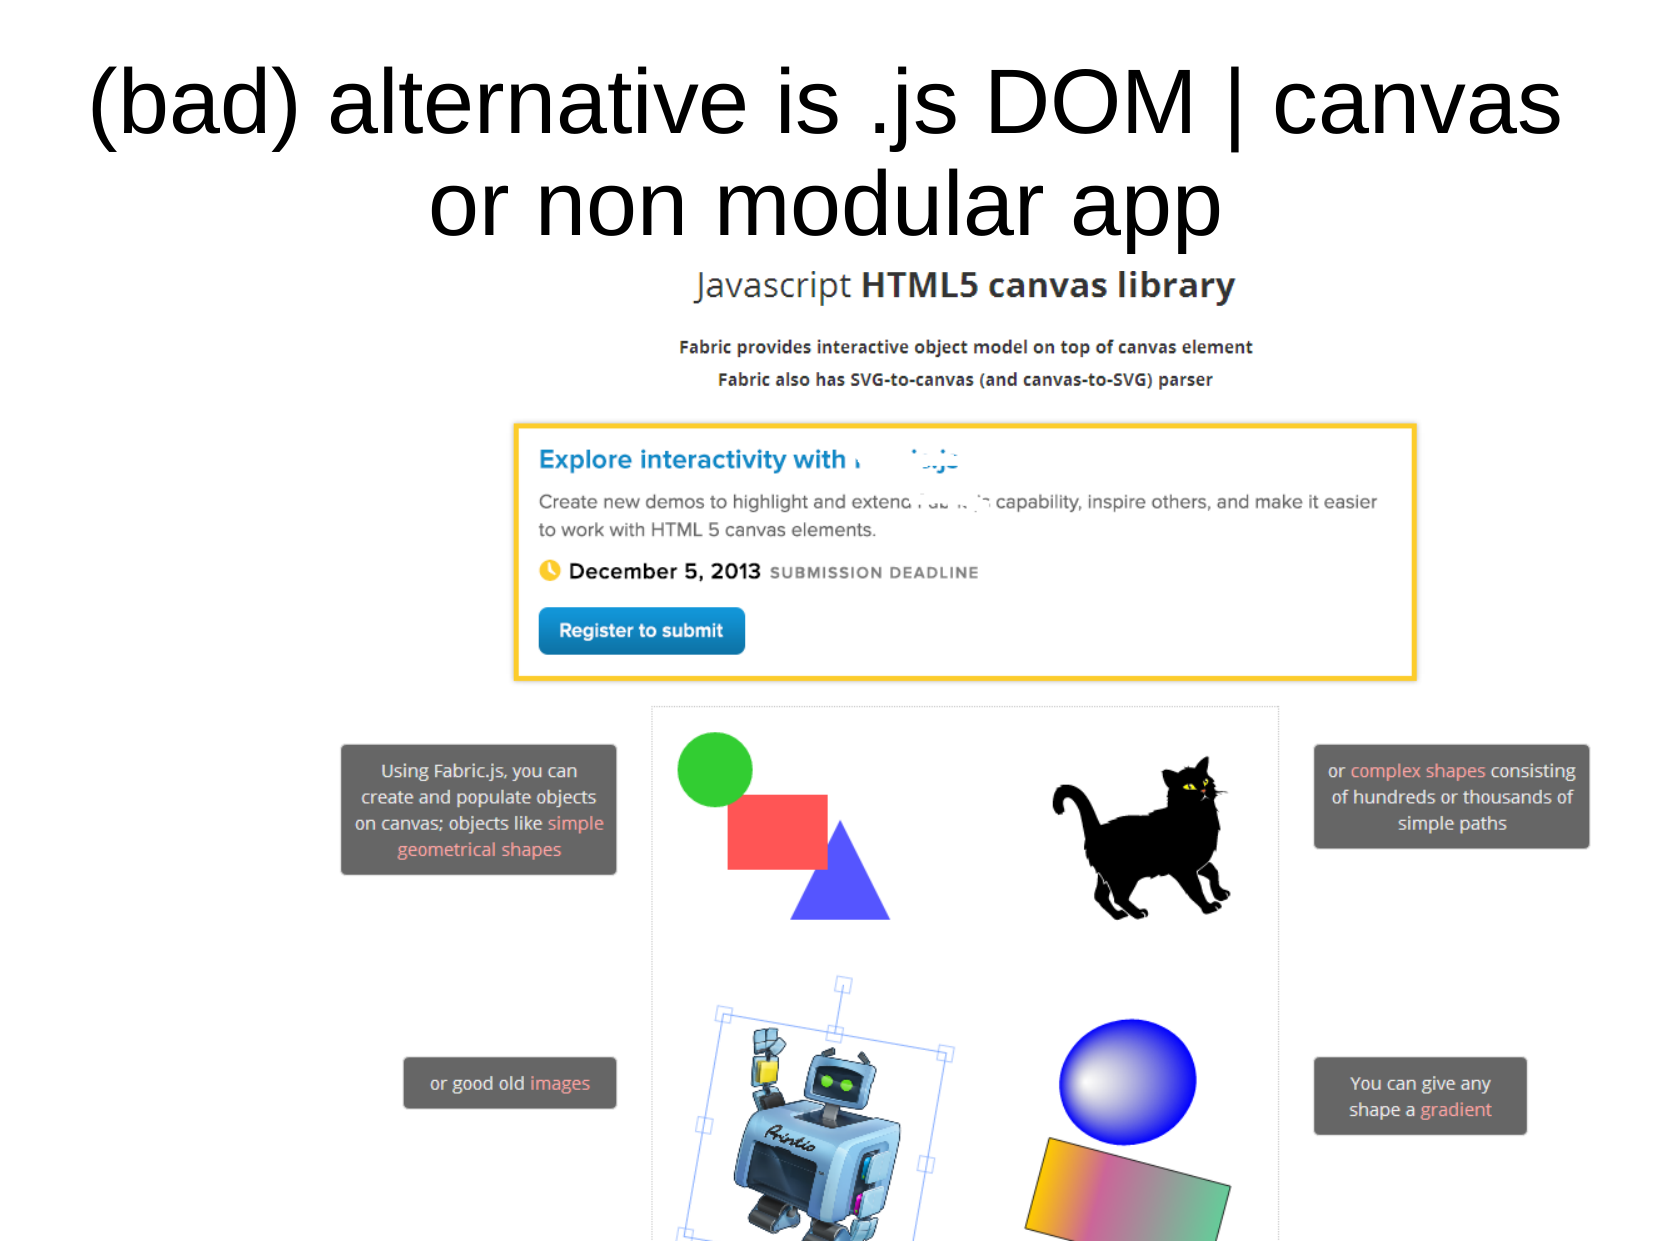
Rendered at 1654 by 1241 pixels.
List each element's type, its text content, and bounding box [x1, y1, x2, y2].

title (bad) alternative is .js DOM | canvas or non modular app [82, 49, 1571, 257]
picture [270, 271, 1592, 1241]
